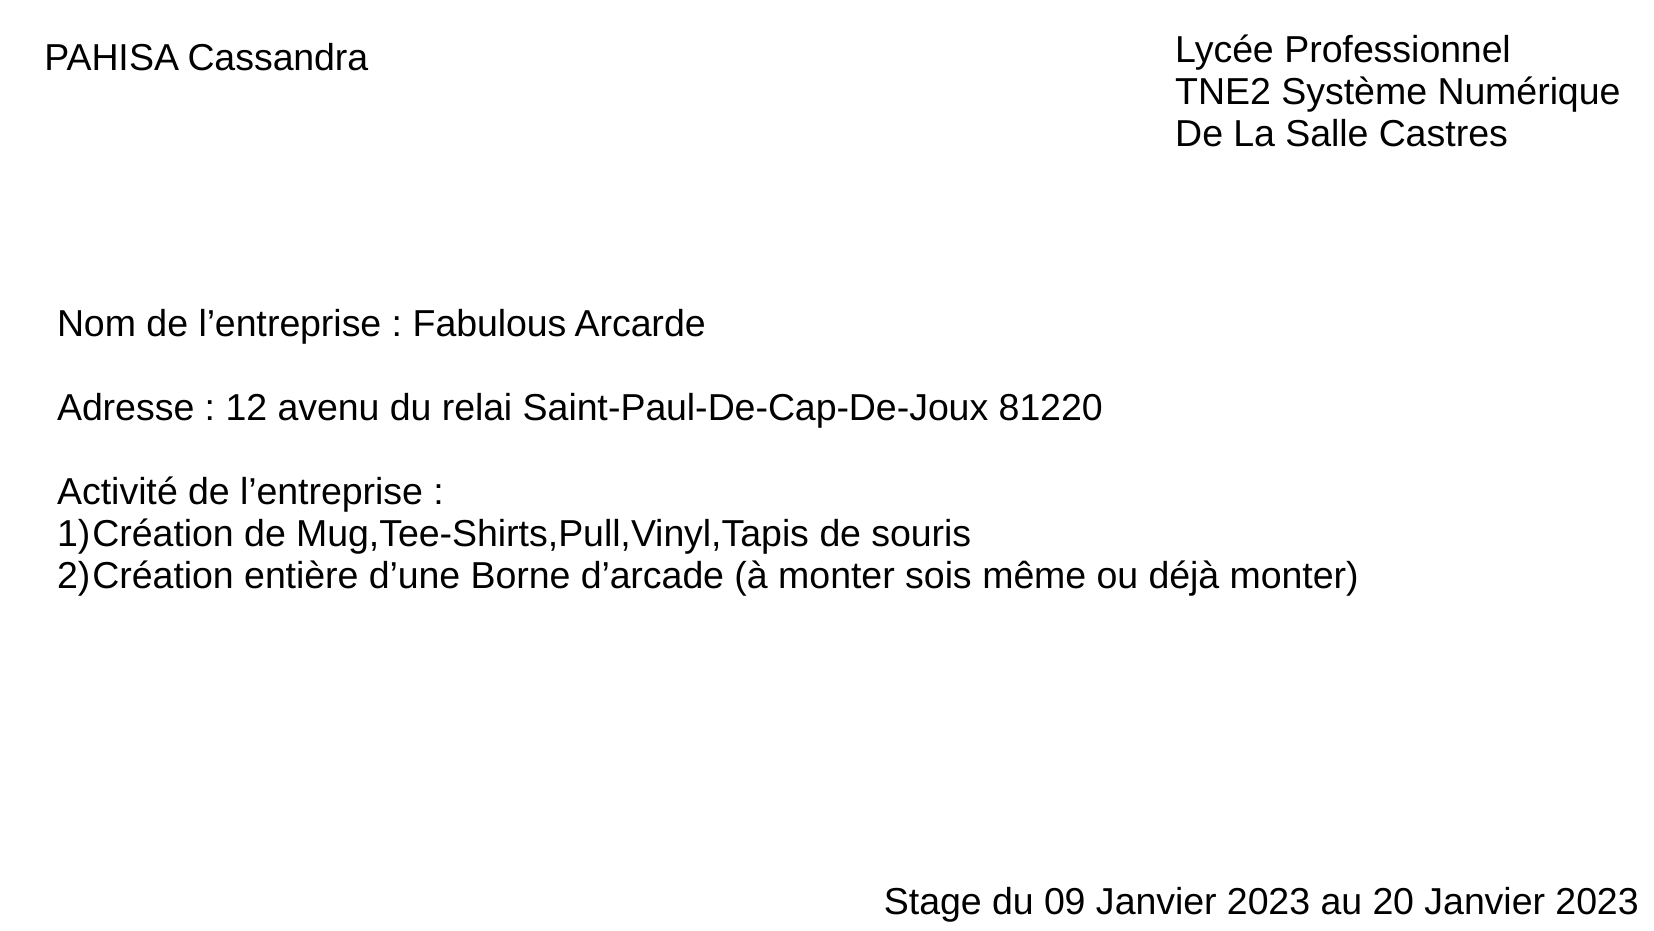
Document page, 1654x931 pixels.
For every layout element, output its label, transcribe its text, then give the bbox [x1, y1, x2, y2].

text_box Nom de l’entreprise : Fabulous Arcarde Adresse : 12 avenu du relai Saint-Paul-De-Cap-De-Joux 81220 Activité de l’entreprise : Création de Mug,Tee-Shirts,Pull,Vinyl,Tapis de souris Création entière d’une Borne d’arcade (à monter sois même ou déjà monter) [42, 295, 1374, 605]
text_box PAHISA Cassandra [29, 29, 384, 87]
text_box Lycée Professionnel TNE2 Système Numérique De La Salle Castres [1160, 21, 1636, 162]
text_box Stage du 09 Janvier 2023 au 20 Janvier 2023 [869, 873, 1654, 931]
